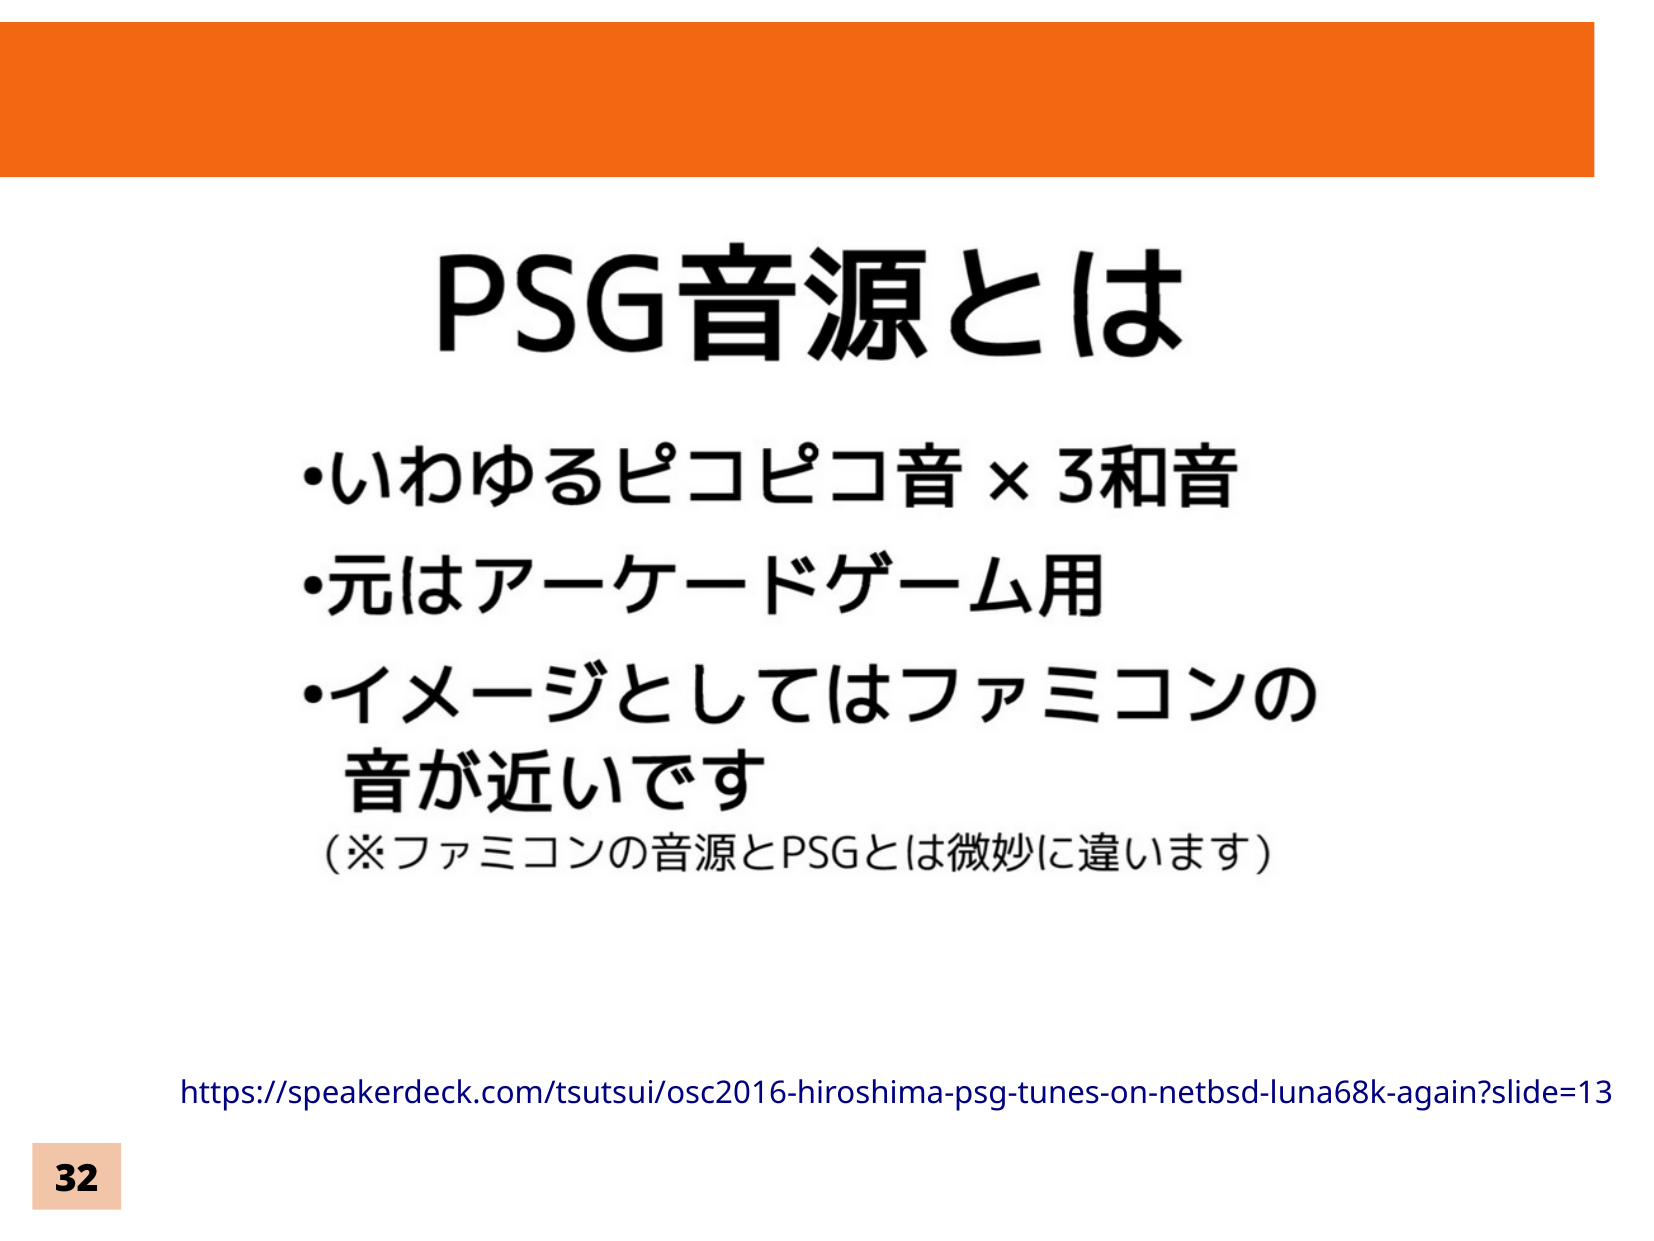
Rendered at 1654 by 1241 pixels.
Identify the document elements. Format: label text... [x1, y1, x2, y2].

text_box https://speakerdeck.com/tsutsui/osc2016-hiroshima-psg-tunes-on-netbsd-luna68k-again?slide=13 [0, 1062, 1630, 1133]
picture [207, 201, 1417, 1062]
